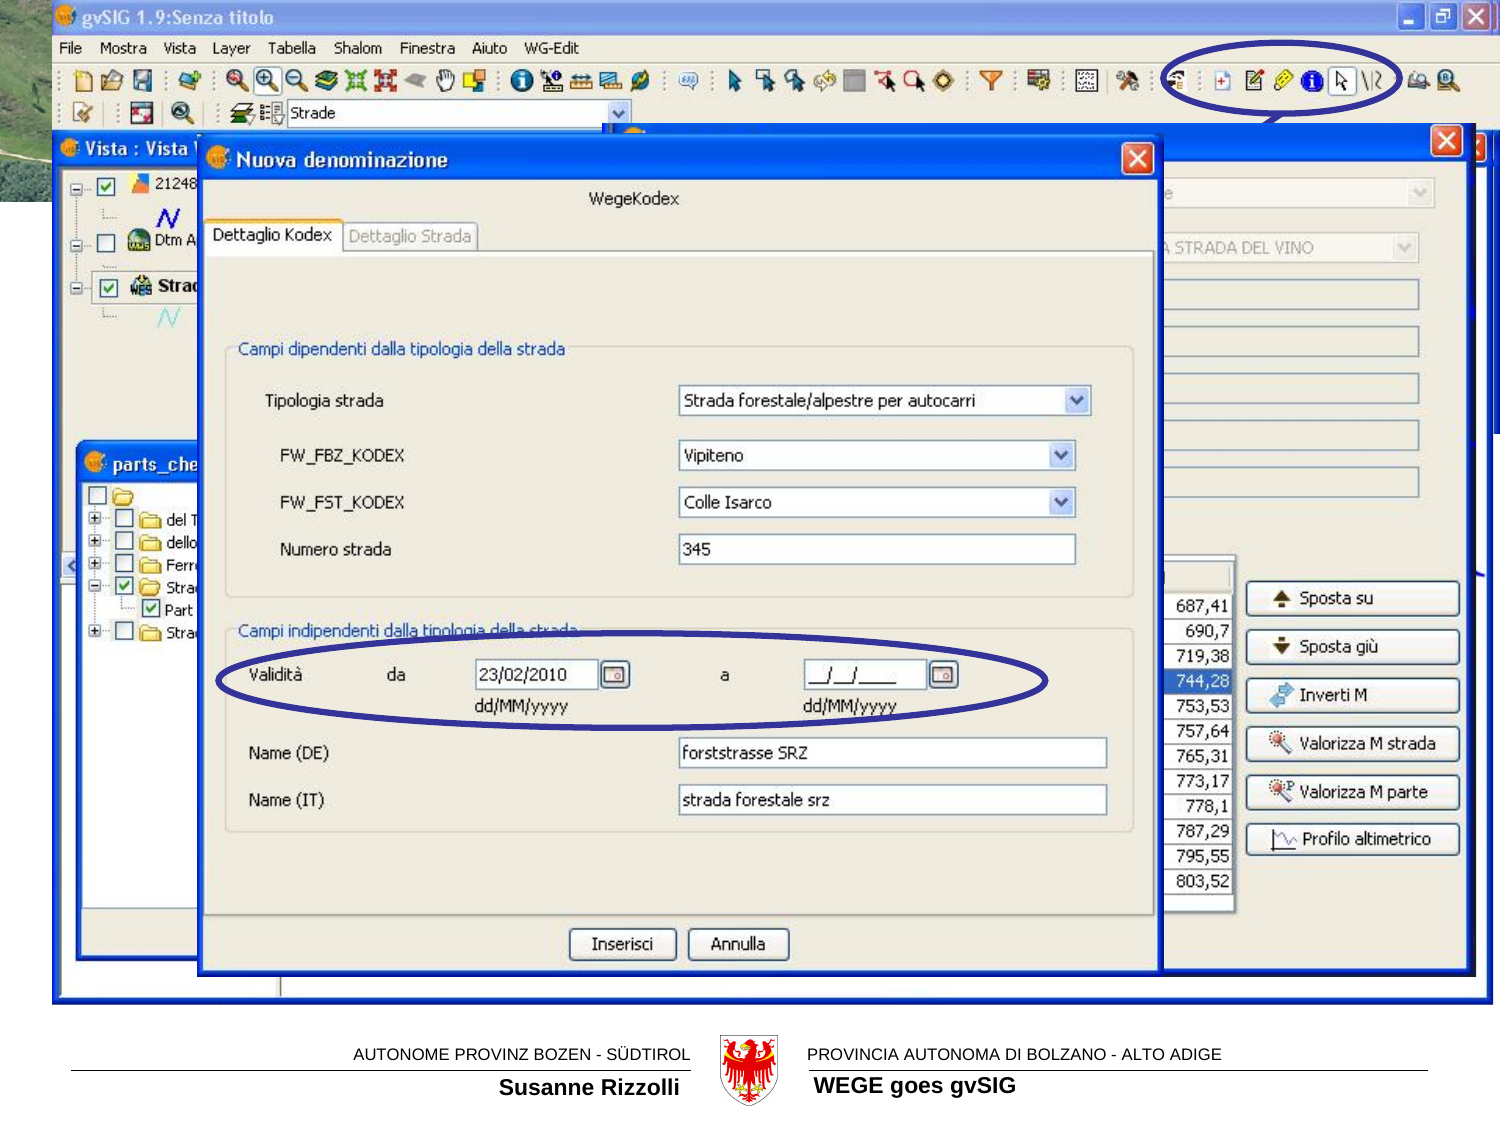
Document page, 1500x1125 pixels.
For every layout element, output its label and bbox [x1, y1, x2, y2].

picture [720, 1035, 778, 1106]
picture [0, 0, 1500, 1005]
